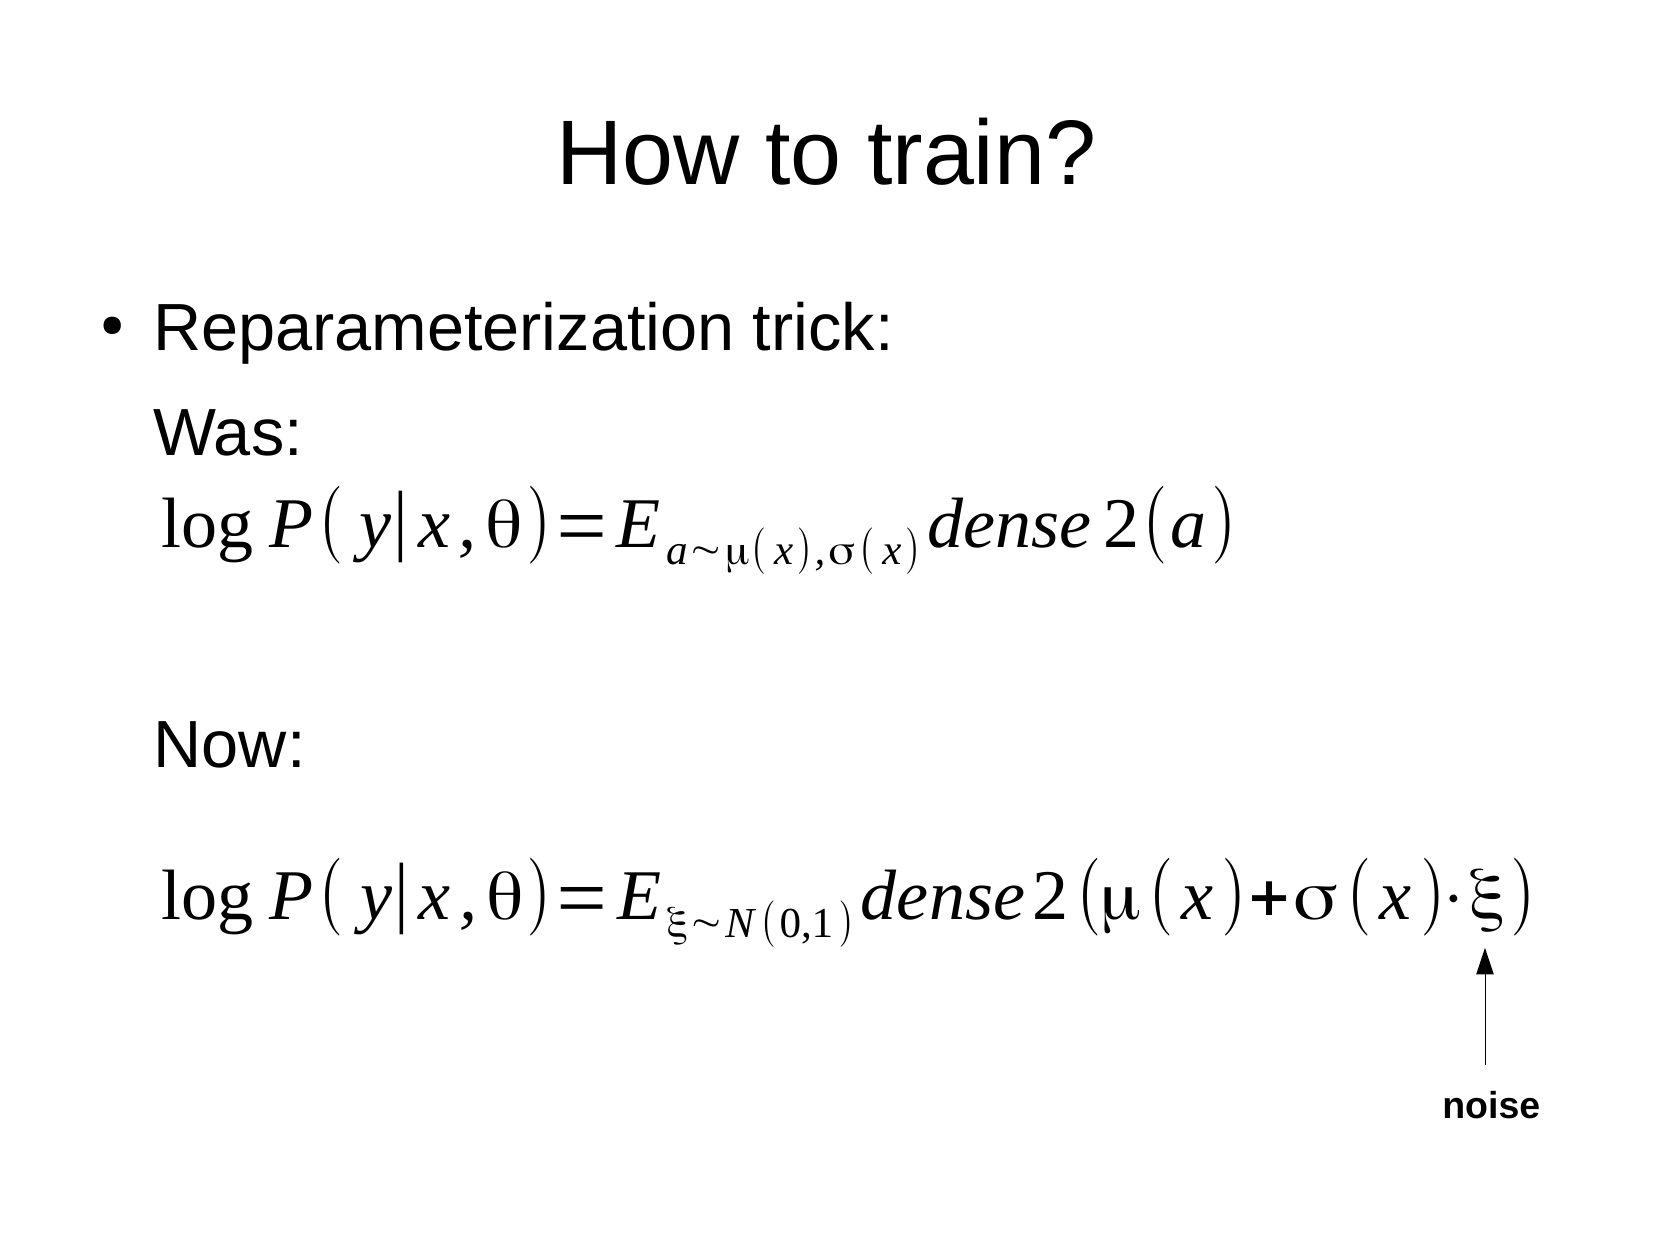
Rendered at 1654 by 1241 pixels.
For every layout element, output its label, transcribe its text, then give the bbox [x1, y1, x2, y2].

list Reparameterization trick: Was: Now: [82, 290, 1571, 1010]
text_box noise [1427, 1077, 1556, 1177]
title How to train? [82, 49, 1571, 257]
chart [143, 480, 1255, 576]
chart [143, 852, 1551, 948]
